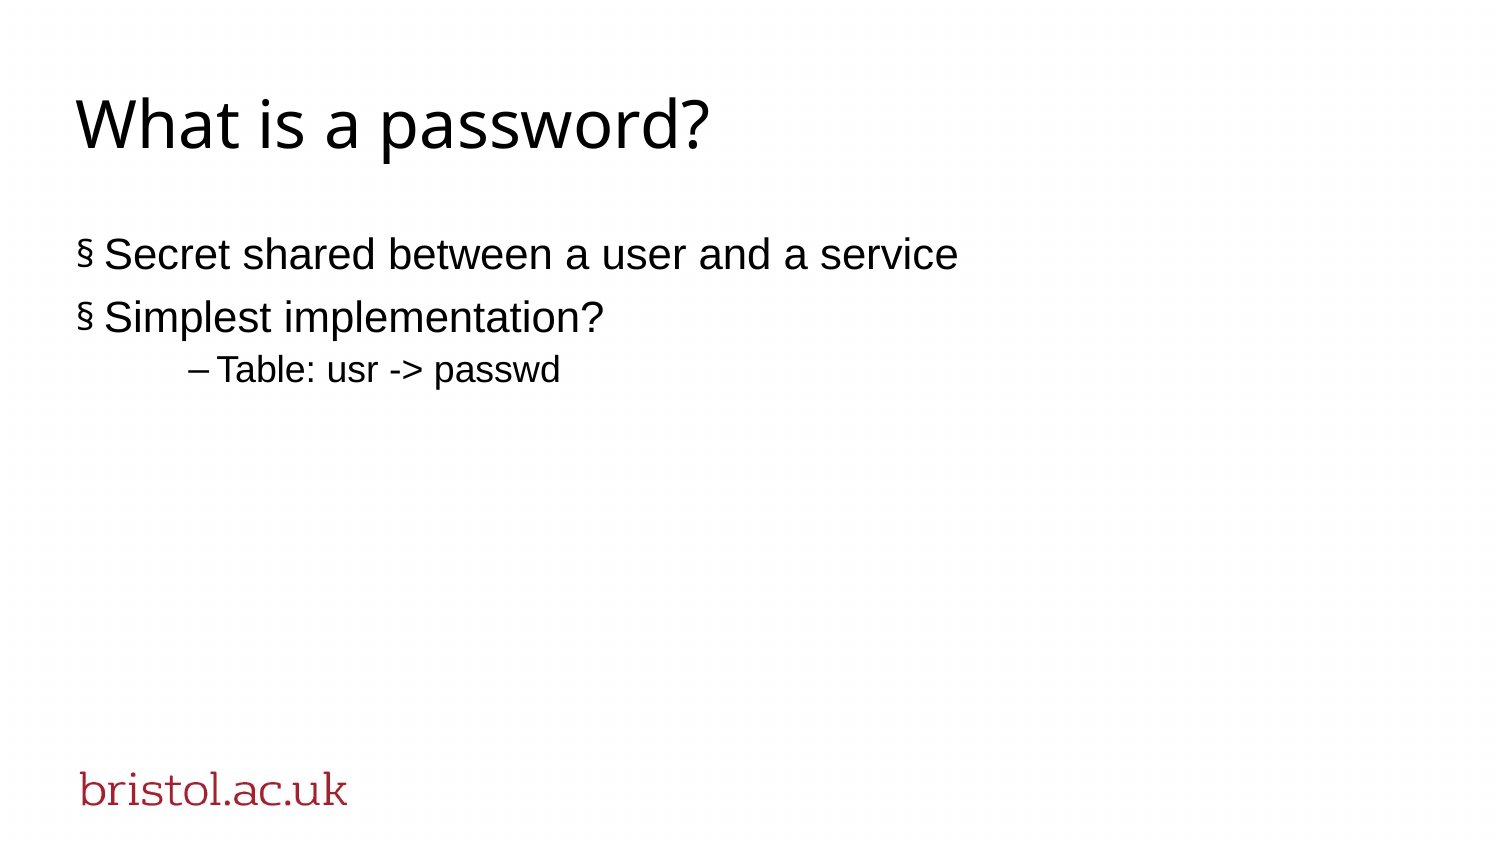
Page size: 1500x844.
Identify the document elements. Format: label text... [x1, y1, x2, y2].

title What is a password? [60, 44, 1440, 209]
list Secret shared between a user and a service Simplest implementation? Table: usr -> passwd [60, 224, 1440, 699]
